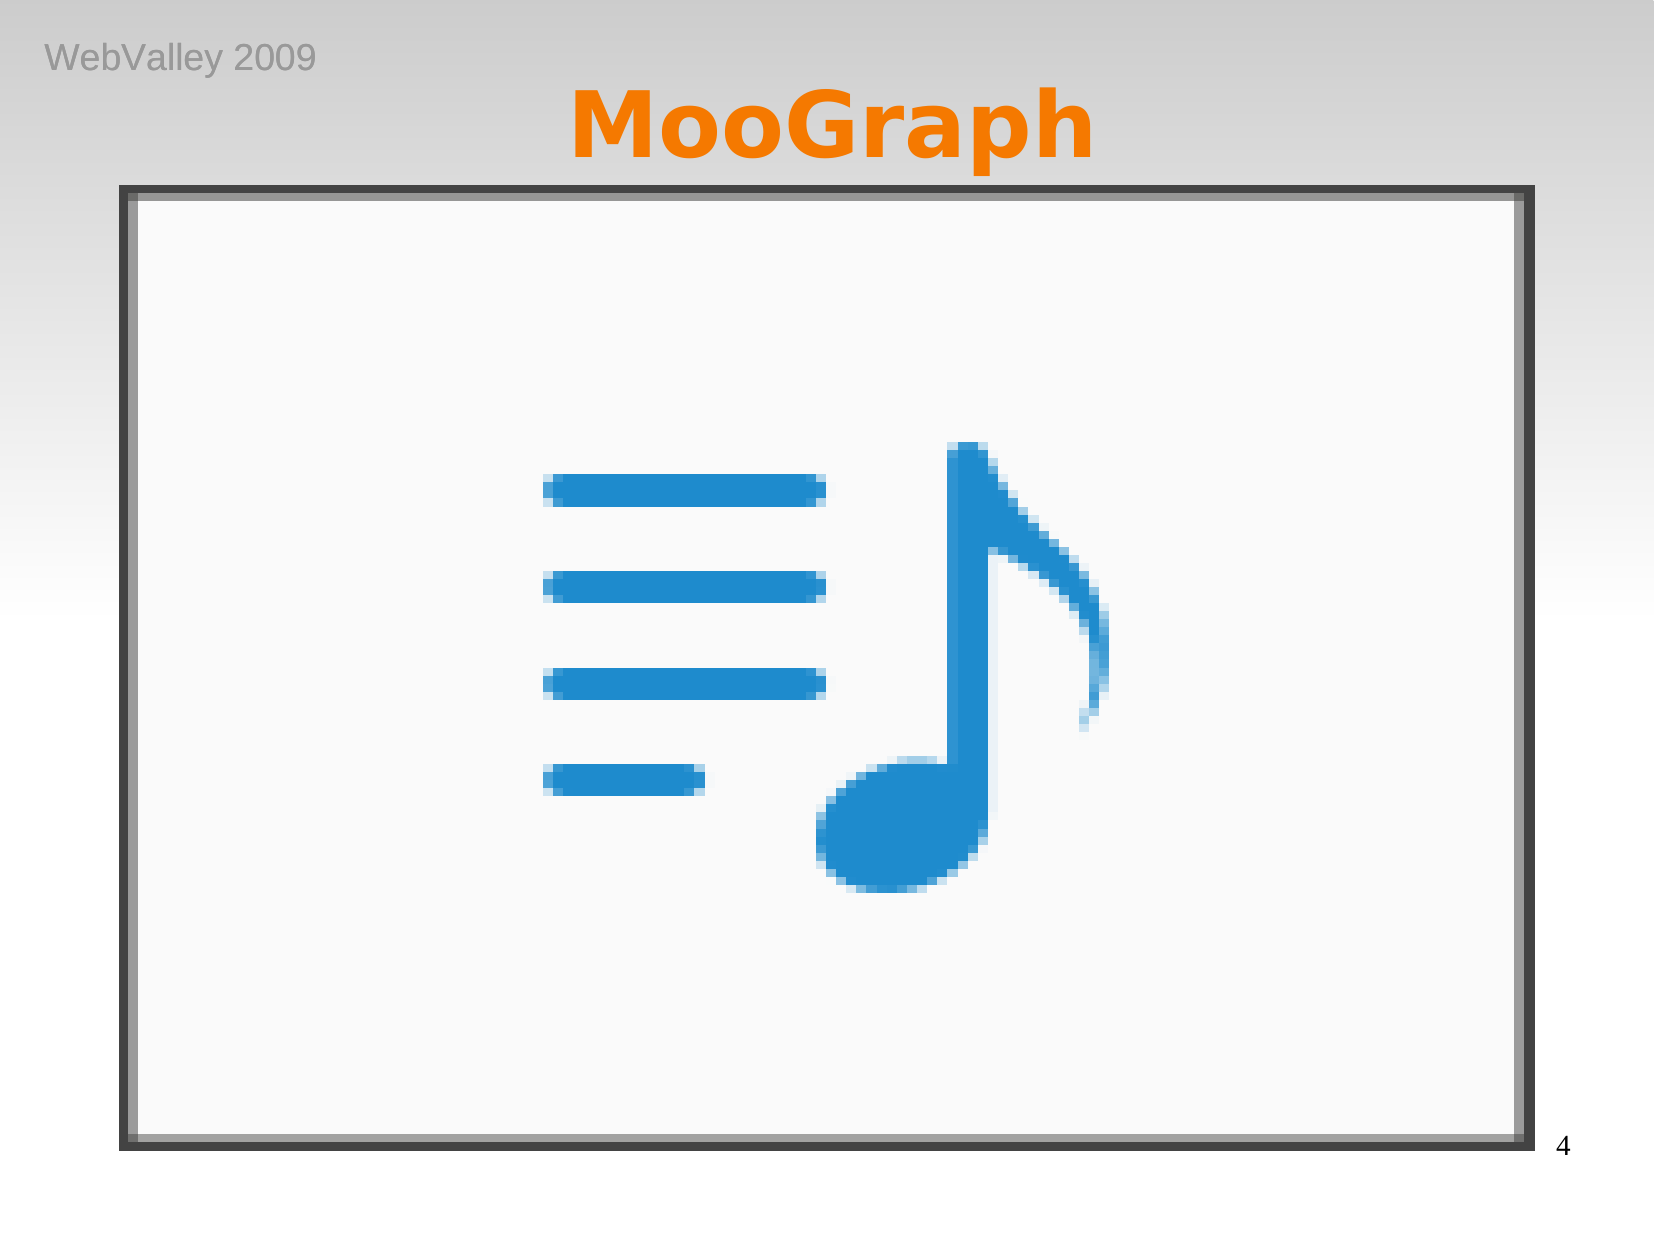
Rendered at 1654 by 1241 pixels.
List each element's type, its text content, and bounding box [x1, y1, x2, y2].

text_box WebValley 2009 [29, 29, 355, 87]
title MooGraph [88, 29, 1577, 222]
text_box [118, 184, 1536, 1152]
